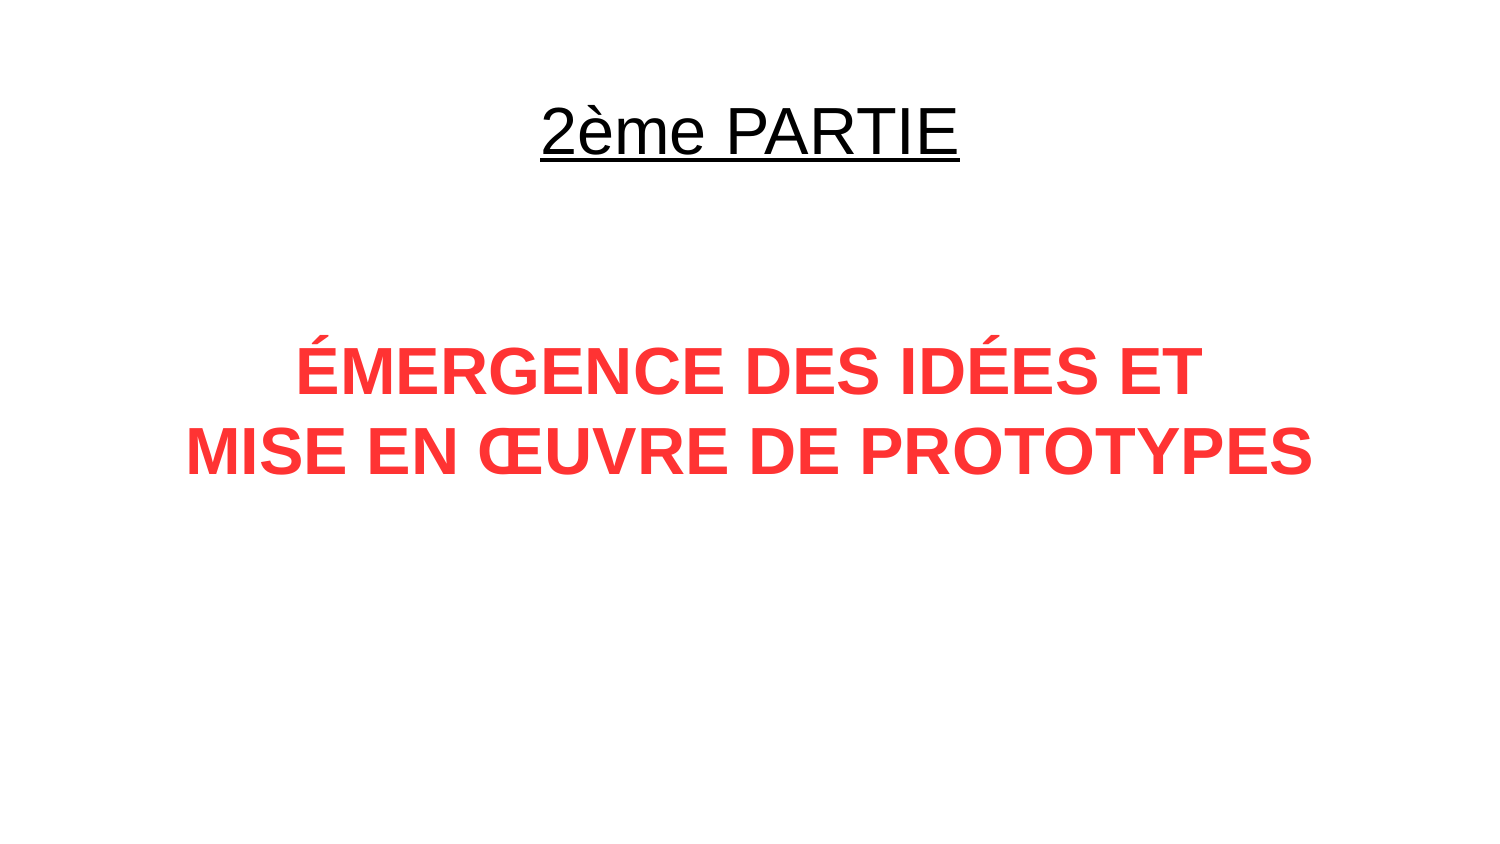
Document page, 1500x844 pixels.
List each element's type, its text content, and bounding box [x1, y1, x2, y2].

title 2ème PARTIE ÉMERGENCE DES IDÉES ET MISE EN ŒUVRE DE PROTOTYPES [51, 72, 1449, 167]
